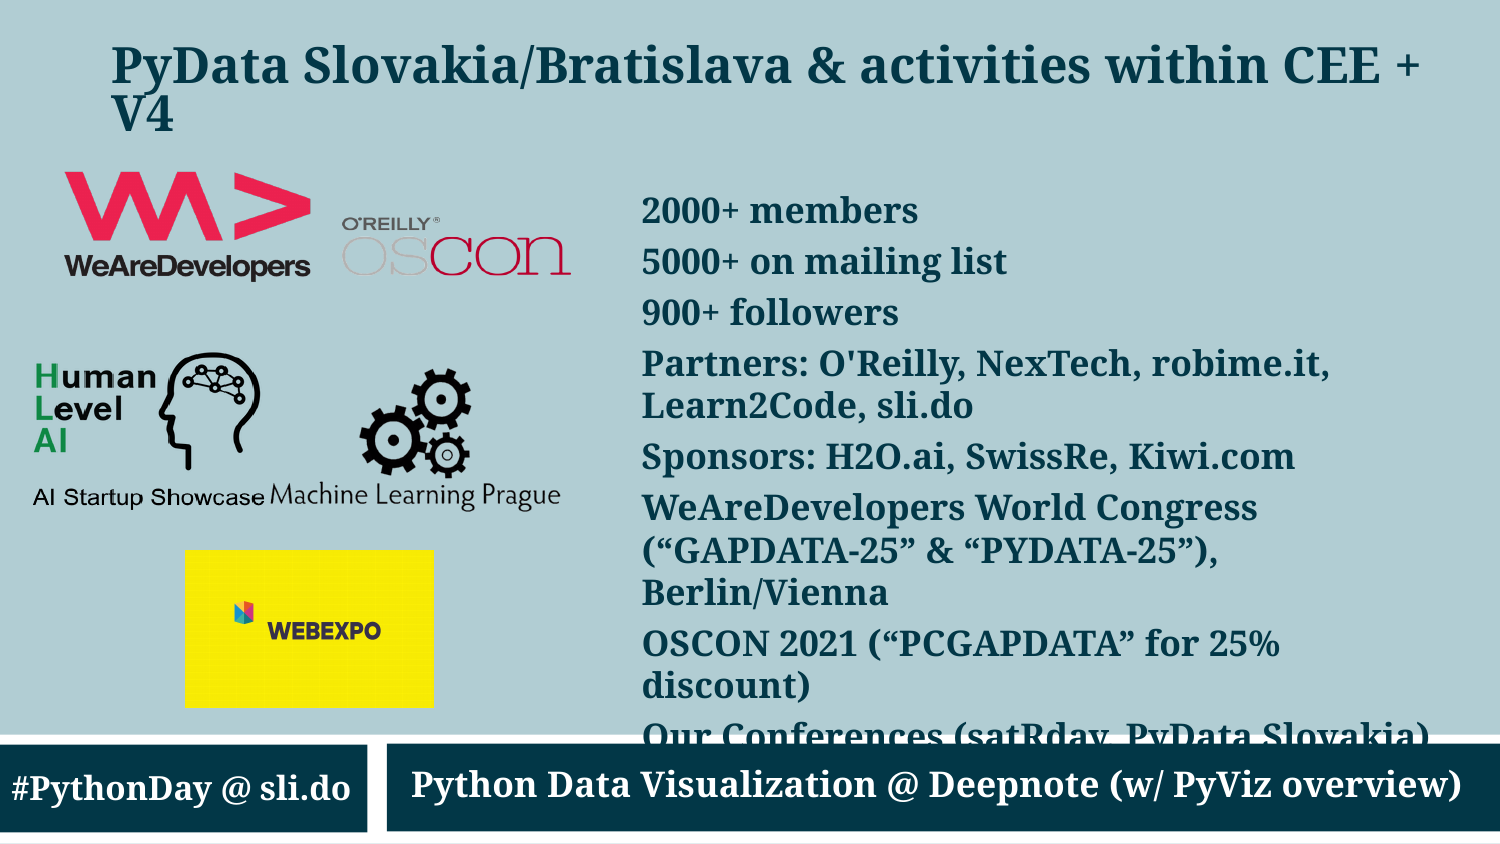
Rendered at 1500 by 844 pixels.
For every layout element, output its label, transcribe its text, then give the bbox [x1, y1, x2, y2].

text_box PyData Slovakia/Bratislava & activities within CEE + V4 [100, 31, 1438, 154]
picture [0, 123, 596, 529]
text_box Python Data Visualization @ Deepnote (w/ PyViz overview) [400, 740, 1500, 826]
text_box 2000+ members 5000+ on mailing list 900+ followers Partners: O'Reilly, NexTech, robime.it, Learn2Code, sli.do Sponsors: H2O.ai, SwissRe, Kiwi.com WeAreDevelopers World Congress (“GAPDATA-25” & “PYDATA-25”), Berlin/Vienna OSCON 2021 (“PCGAPDATA” for 25% discount) Our Conferences (satRday, PyData Slovakia) [551, 182, 1450, 697]
picture [185, 550, 434, 708]
text_box #PythonDay @ sli.do [0, 761, 409, 835]
